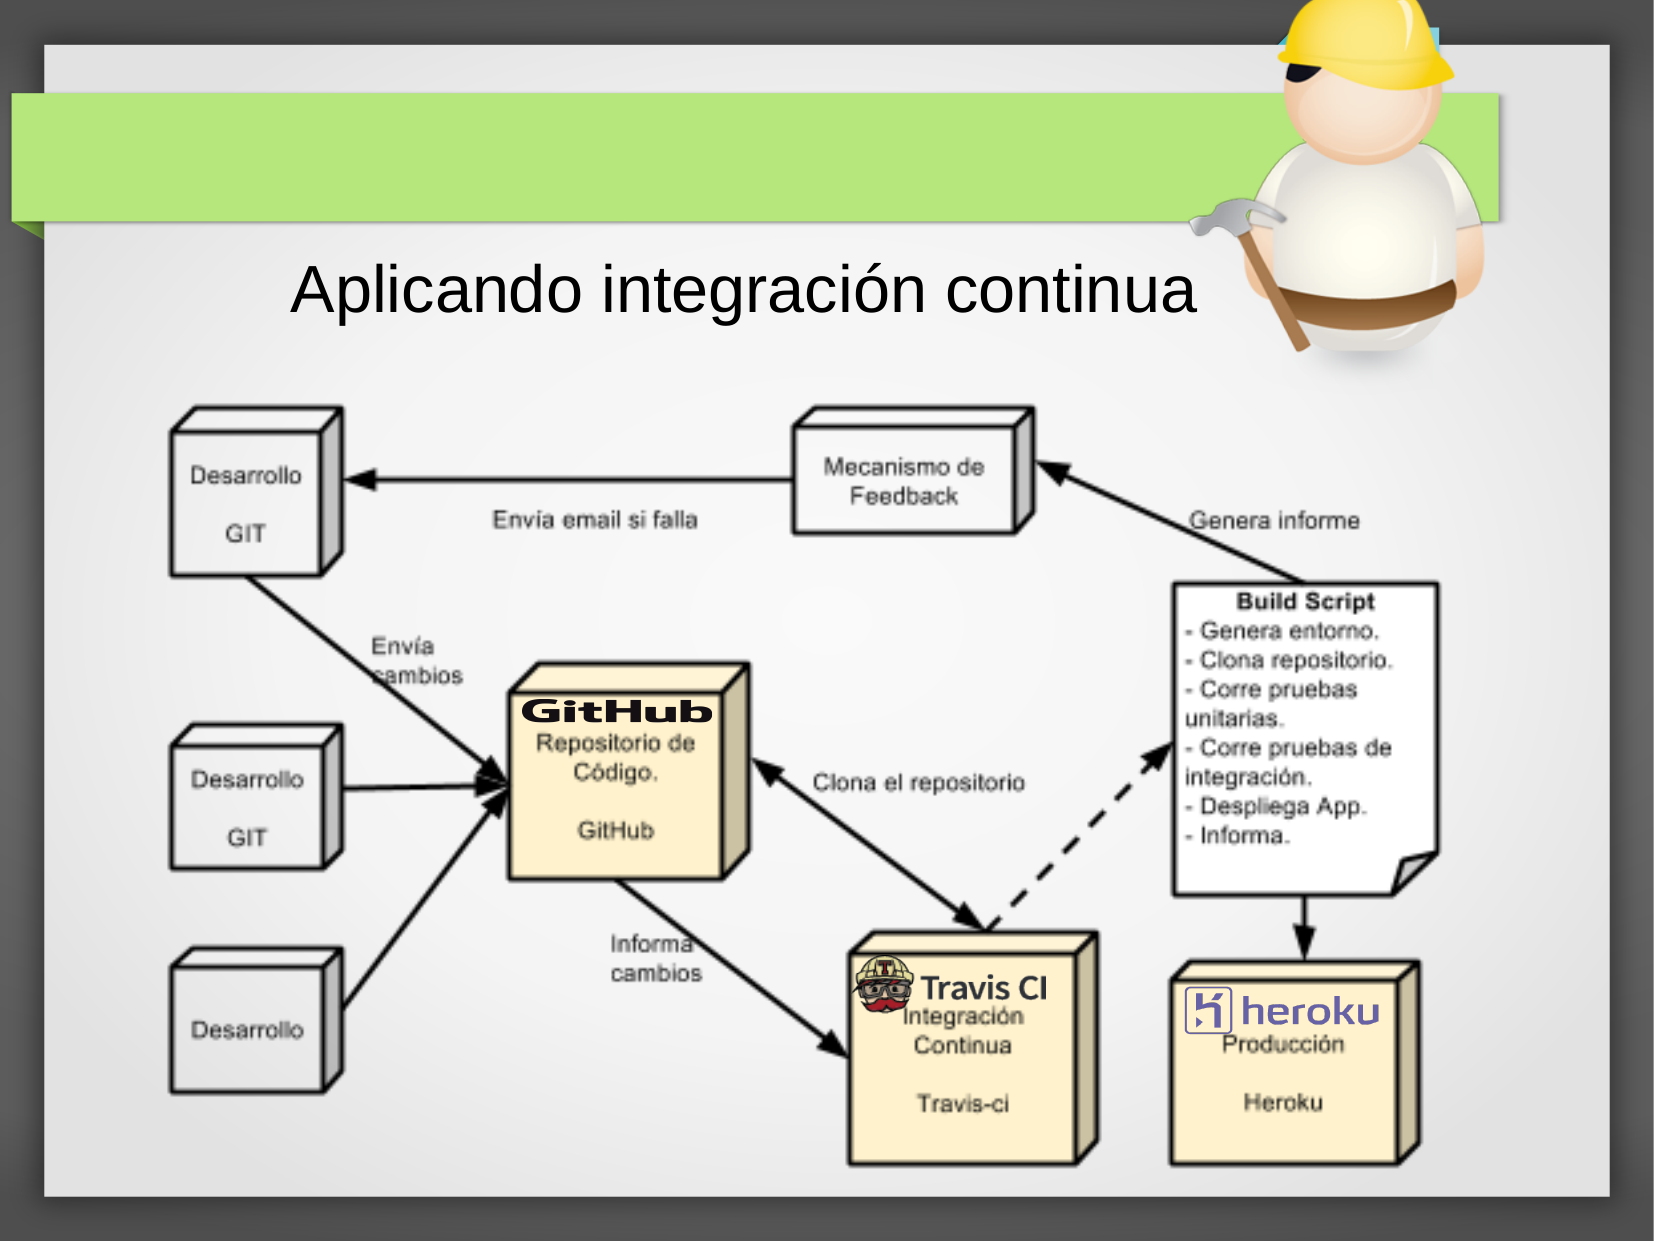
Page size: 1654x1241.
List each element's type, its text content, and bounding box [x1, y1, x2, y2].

text_box Aplicando integración continua [47, 245, 1169, 355]
picture [0, 0, 1654, 1241]
